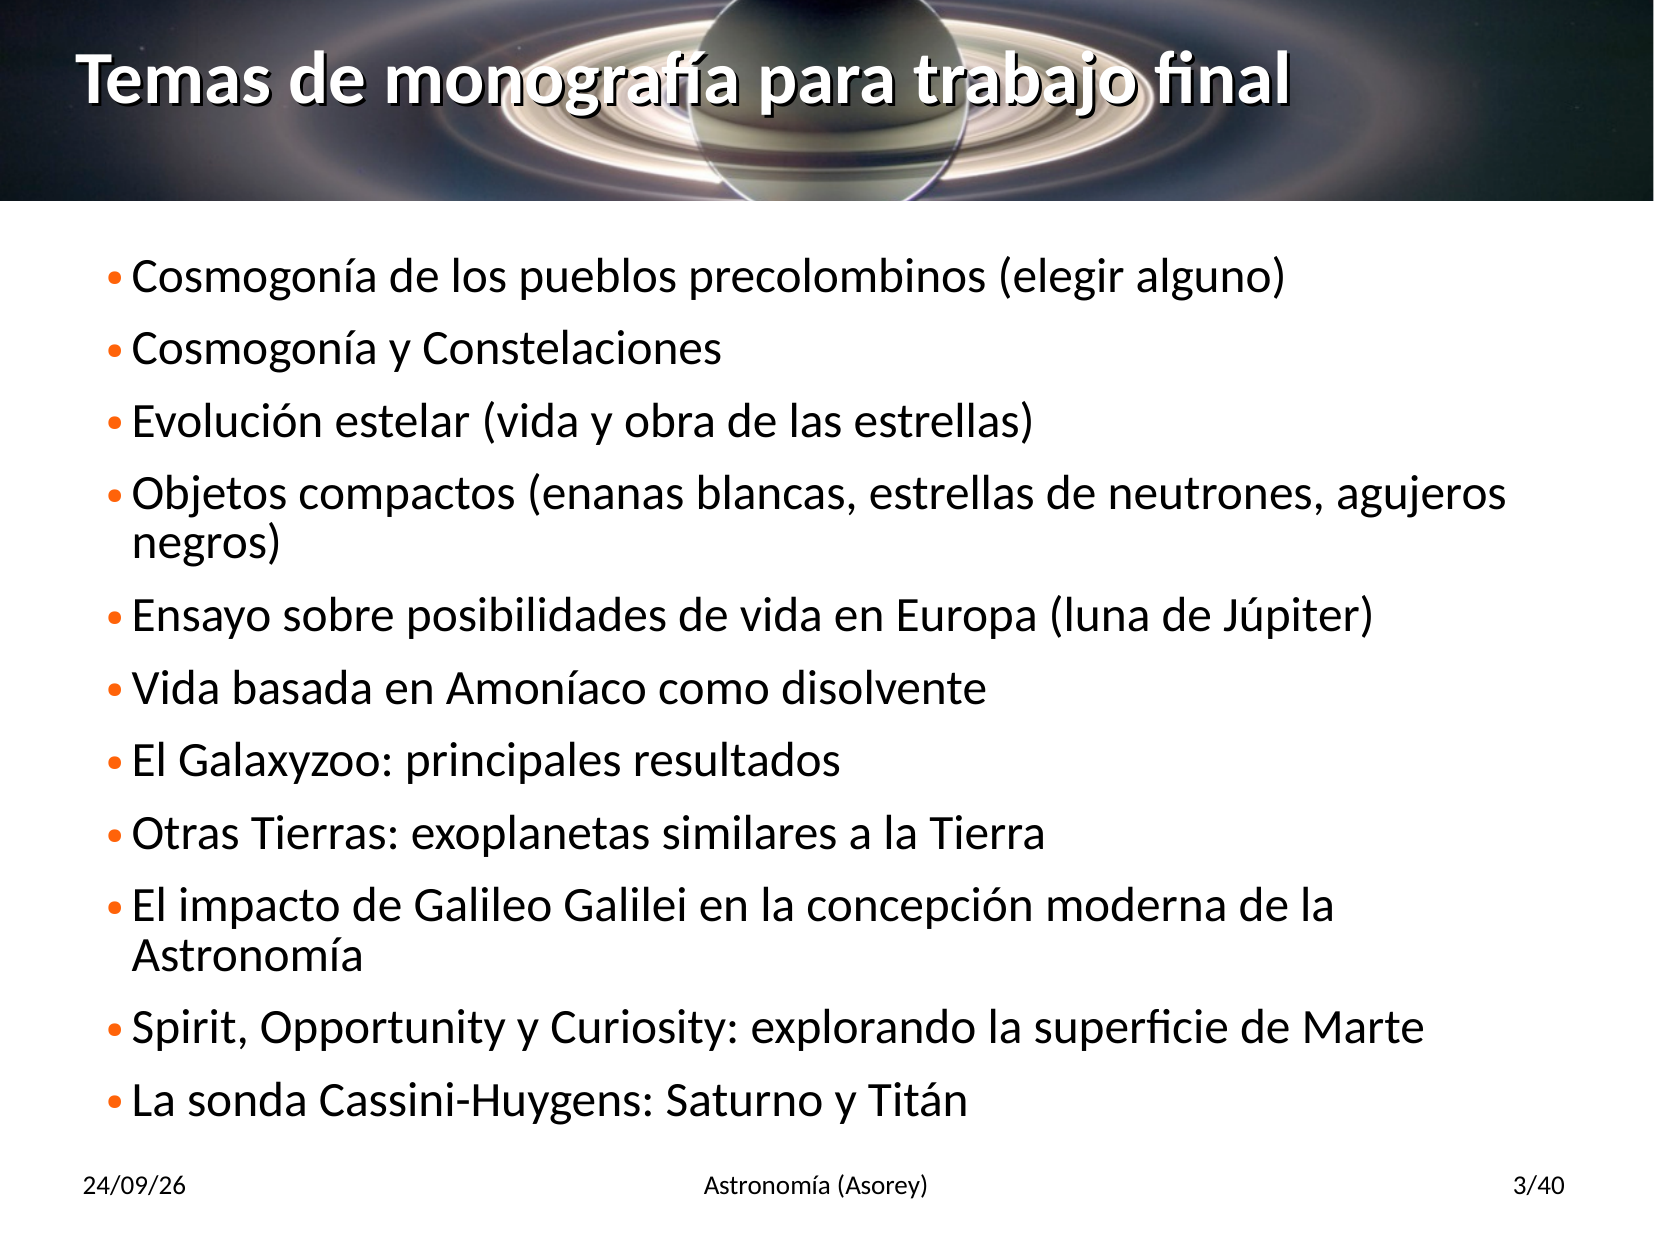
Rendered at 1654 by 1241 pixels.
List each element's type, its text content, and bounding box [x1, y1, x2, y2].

list Cosmogonía de los pueblos precolombinos (elegir alguno) Cosmogonía y Constelaciones Evolución estelar (vida y obra de las estrellas) Objetos compactos (enanas blancas, estrellas de neutrones, agujeros negros) Ensayo sobre posibilidades de vida en Europa (luna de Júpiter) Vida basada en Amoníaco como disolvente El Galaxyzoo: principales resultados Otras Tierras: exoplanetas similares a la Tierra El impacto de Galileo Galilei en la concepción moderna de la Astronomía Spirit, Opportunity y Curiosity: explorando la superficie de Marte La sonda Cassini-Huygens: Saturno y Titán [82, 255, 1571, 1141]
picture [0, 0, 1654, 201]
title Temas de monografía para trabajo final [75, 19, 1564, 151]
